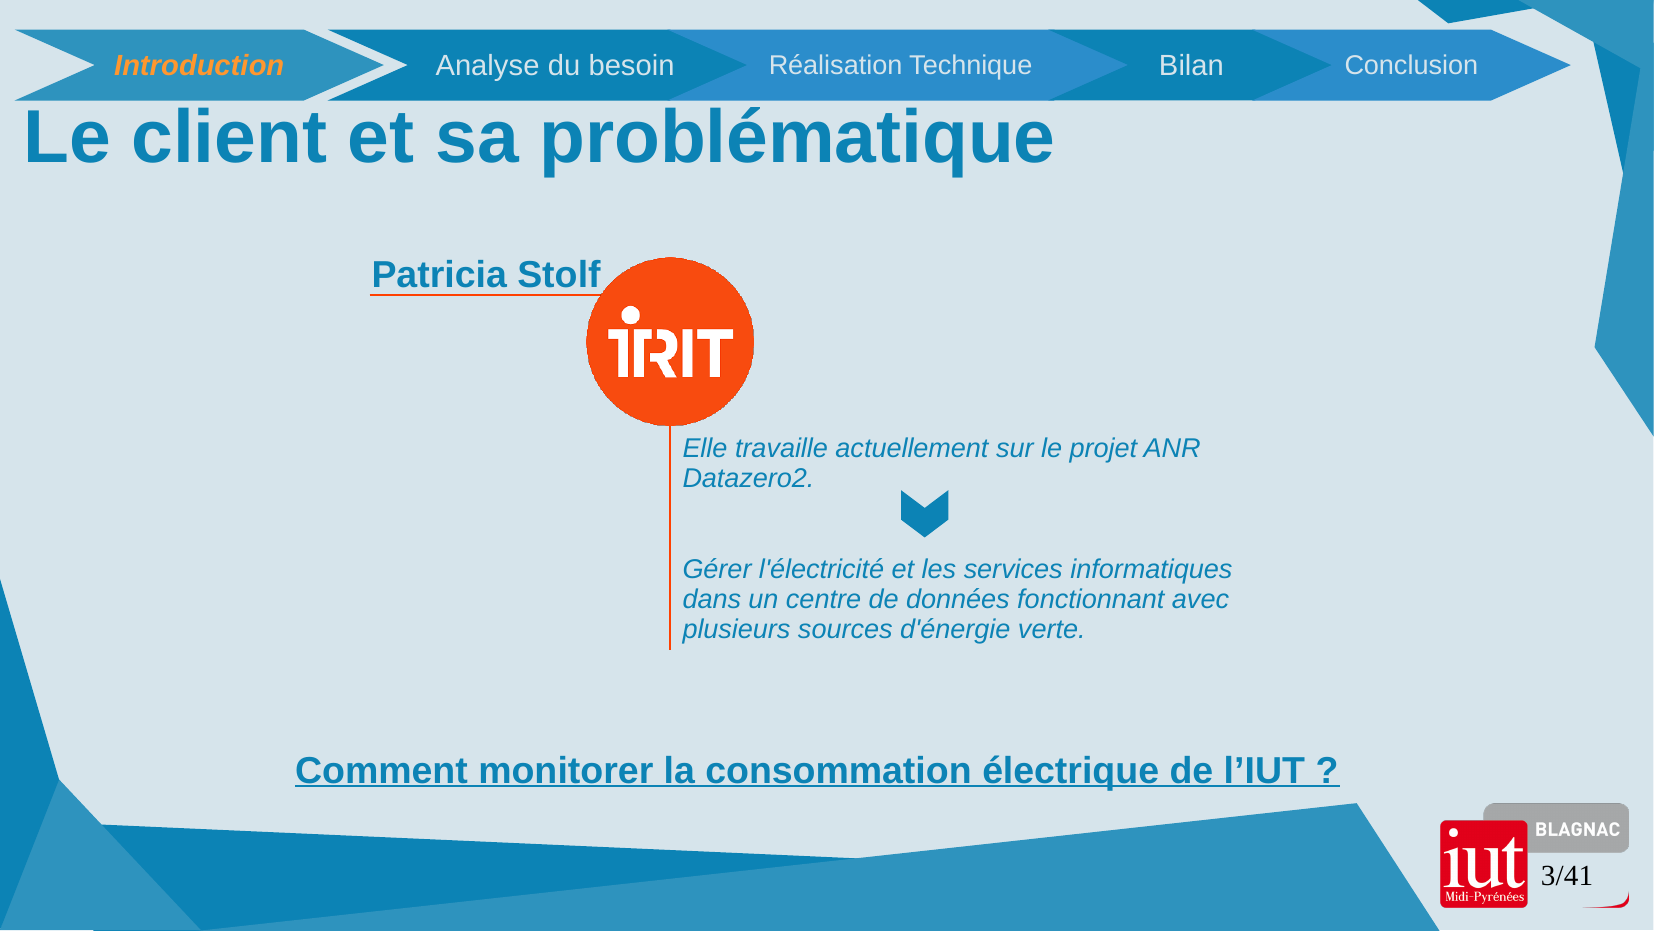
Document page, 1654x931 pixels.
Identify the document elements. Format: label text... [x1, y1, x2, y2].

text_box [901, 490, 949, 538]
text_box Introduction [14, 29, 384, 101]
title Comment monitorer la consommation électrique de l’IUT ? [295, 749, 1359, 792]
text_box Patricia Stolf [356, 245, 616, 303]
text_box Conclusion [1252, 29, 1571, 101]
text_box Réalisation Technique [667, 29, 1125, 101]
text_box Bilan [1048, 29, 1329, 101]
text_box Analyse du besoin [327, 29, 744, 101]
title Le client et sa problématique [23, 94, 1512, 179]
picture [586, 257, 754, 426]
picture [1440, 803, 1629, 908]
title Elle travaille actuellement sur le projet ANR Datazero2. Gérer l'électricité et les services informatiques dans un centre de données fonctionnant avec plusieurs sources d'énergie verte. [682, 432, 1297, 645]
